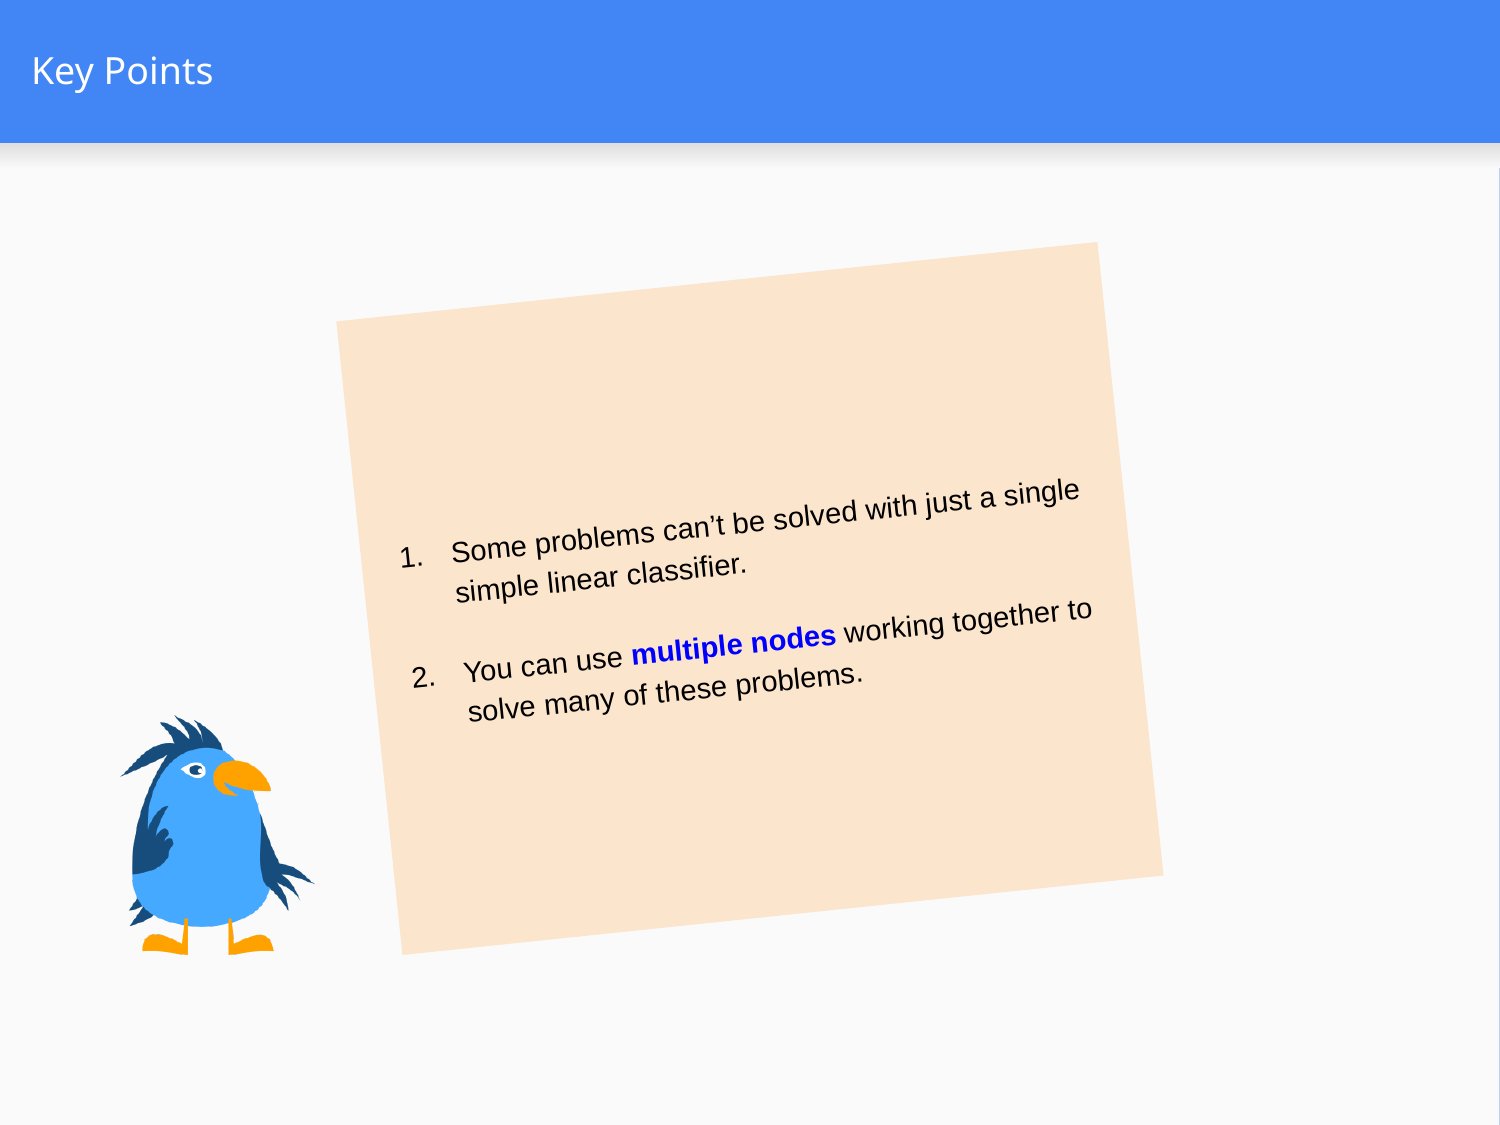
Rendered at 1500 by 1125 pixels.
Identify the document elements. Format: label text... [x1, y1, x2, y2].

title Key Points [16, 3, 1464, 136]
picture [120, 715, 315, 955]
text_box Some problems can’t be solved with just a single simple linear classifier. You can use multiple nodes working together to solve many of these problems. [336, 241, 1164, 955]
